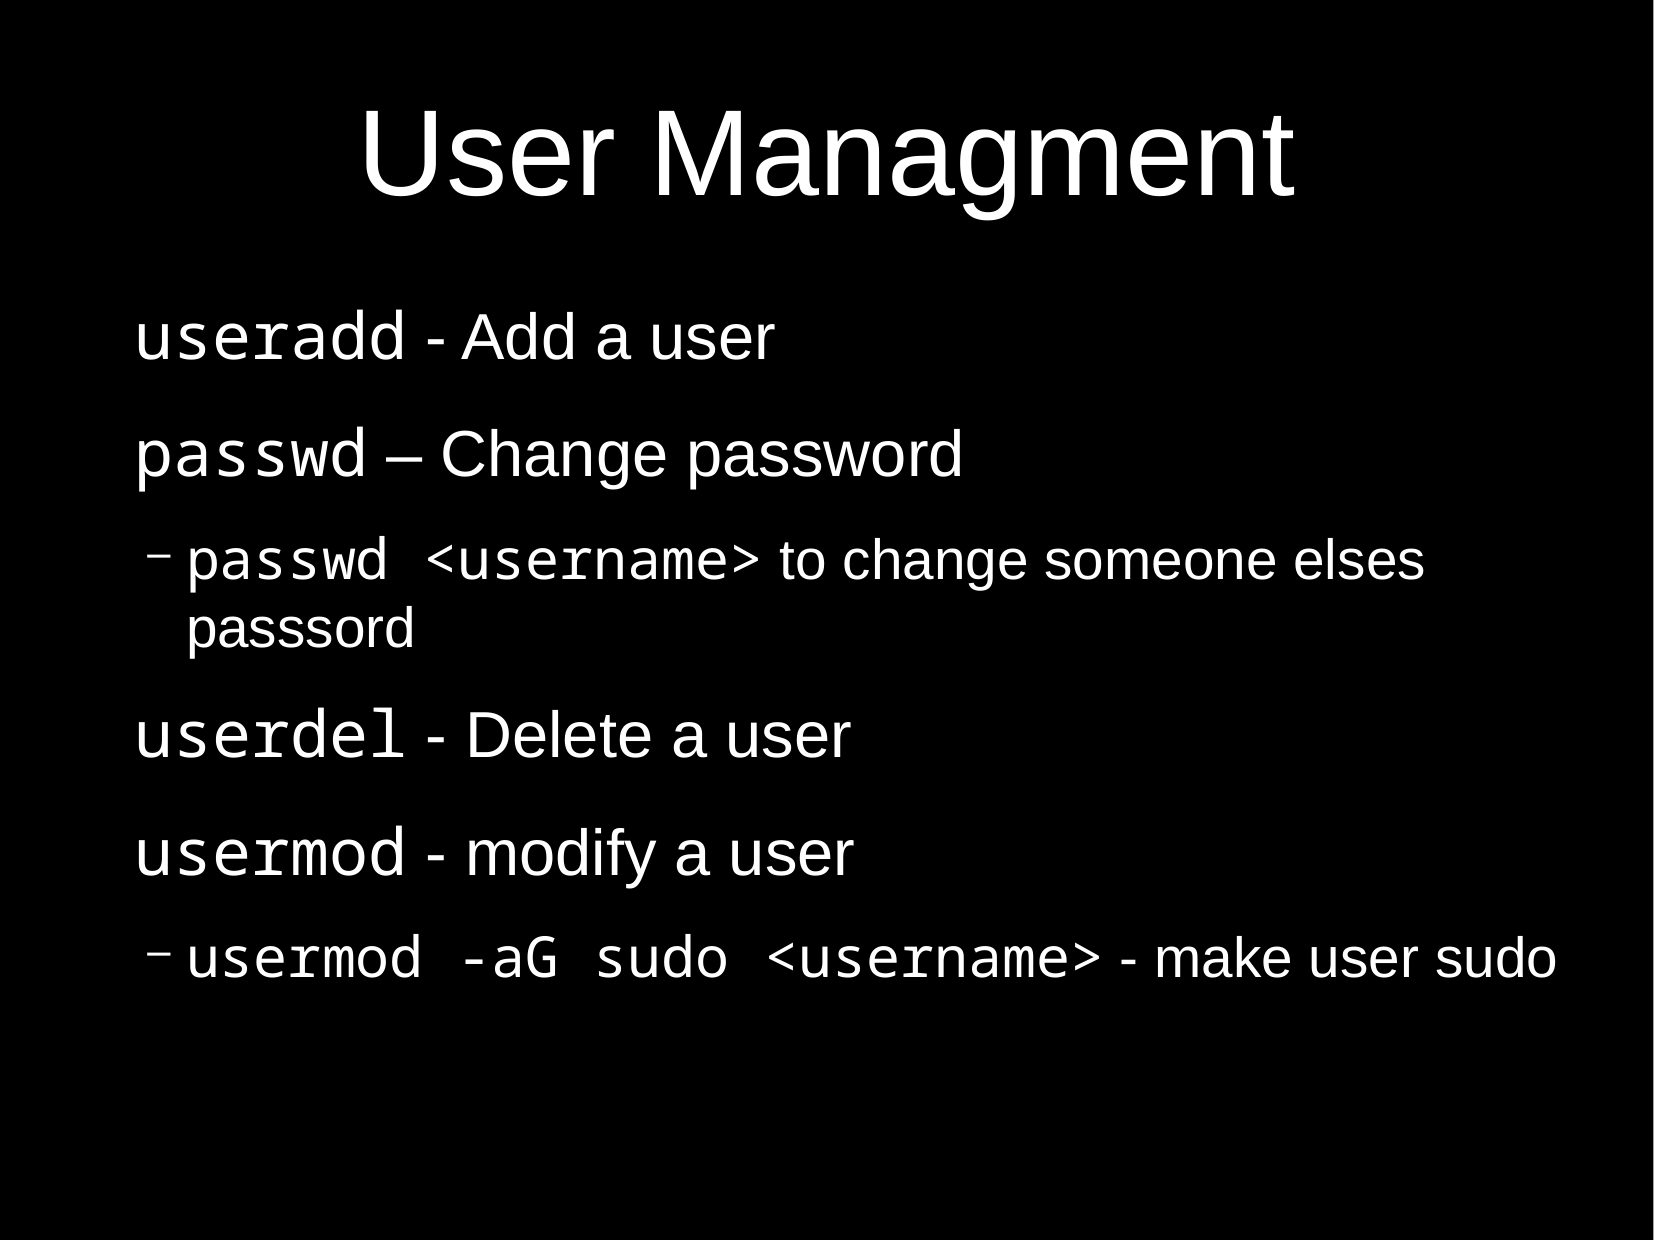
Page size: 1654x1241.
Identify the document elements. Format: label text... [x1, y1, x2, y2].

list useradd - Add a user passwd – Change password passwd <username> to change someone elses passsord userdel - Delete a user usermod - modify a user usermod -aG sudo <username> - make user sudo [82, 290, 1571, 1010]
title User Managment [82, 49, 1571, 257]
